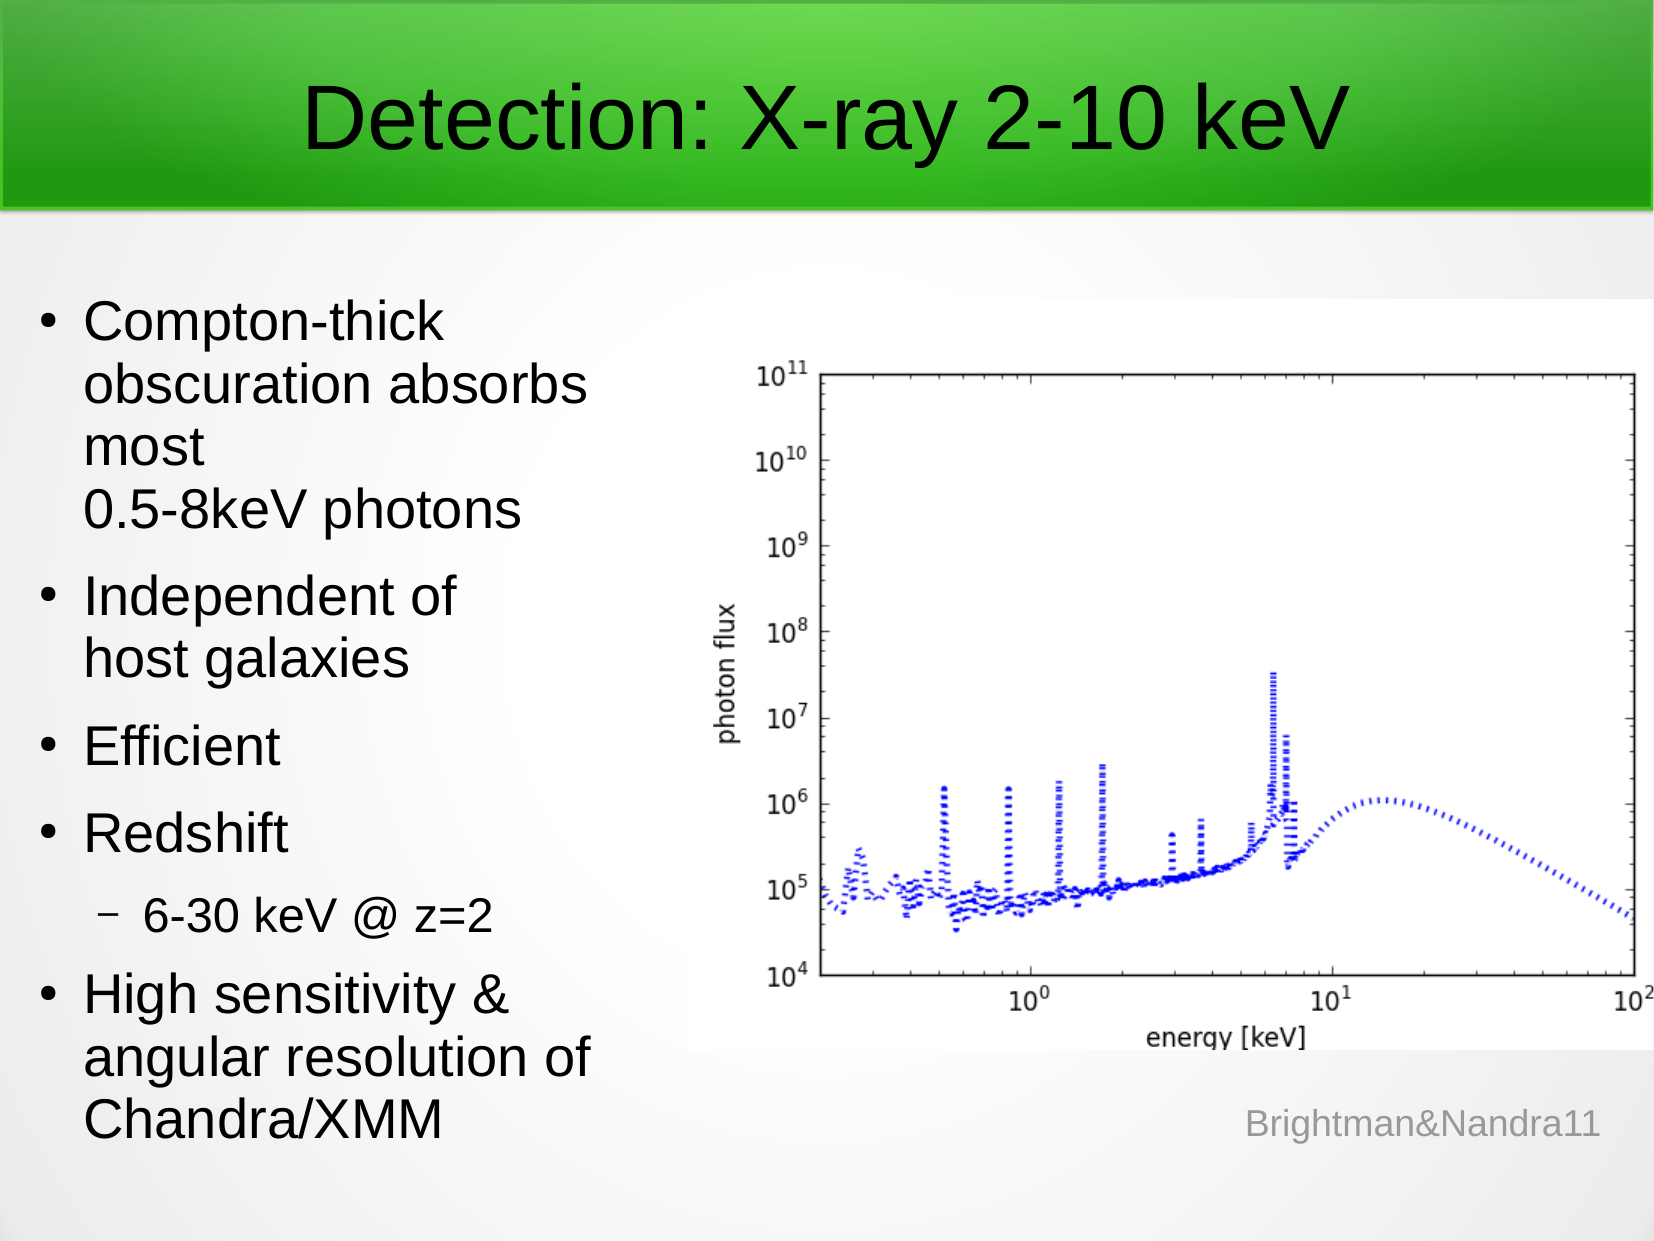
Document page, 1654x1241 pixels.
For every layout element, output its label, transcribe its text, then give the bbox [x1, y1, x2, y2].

picture [688, 299, 1654, 1050]
text_box Brightman&Nandra11 [1230, 1095, 1621, 1152]
title Detection: X-ray 2-10 keV [82, 47, 1571, 189]
list Compton-thick obscuration absorbs most 0.5-8keV photons Independent of host galaxies Efficient Redshift 6-30 keV @ z=2 High sensitivity & angular resolution of Chandra/XMM [23, 290, 646, 1156]
